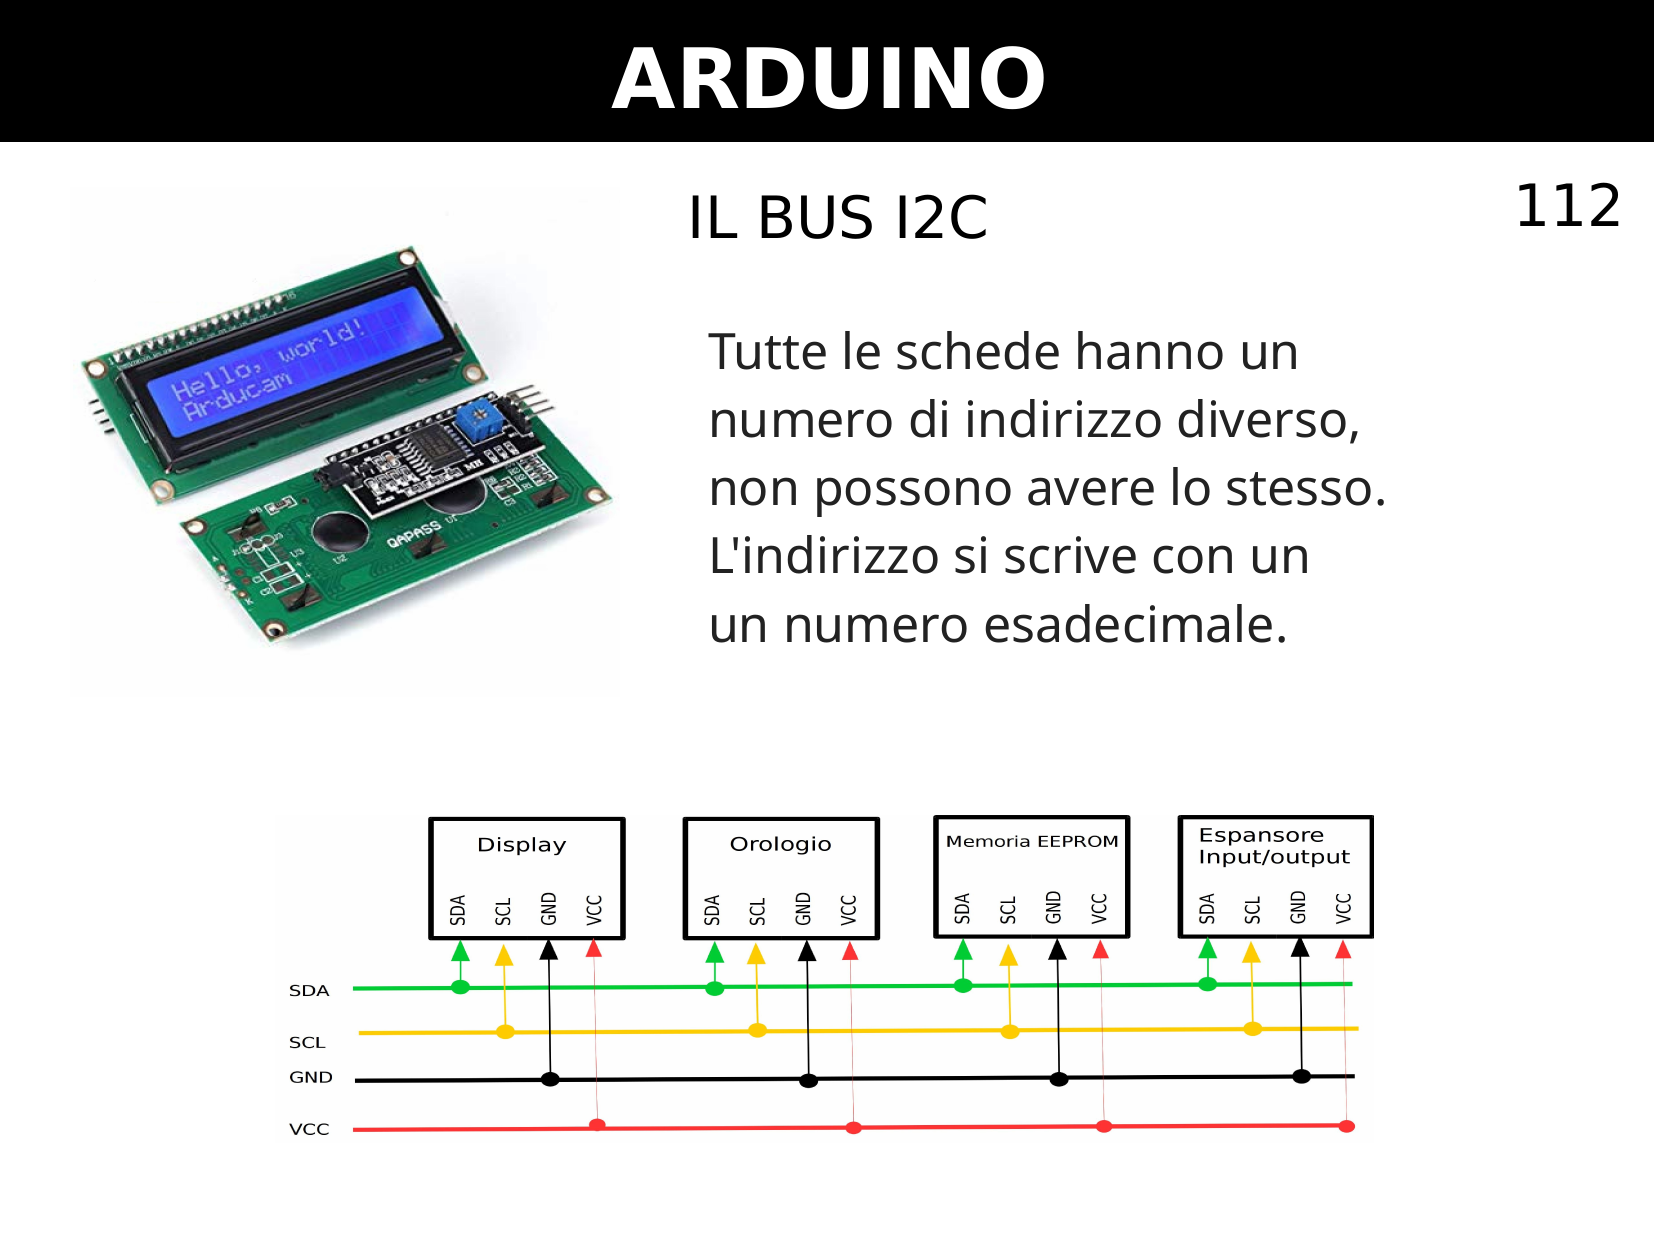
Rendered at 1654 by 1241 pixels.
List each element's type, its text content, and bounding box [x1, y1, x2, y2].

text_box 112 [1498, 165, 1640, 249]
text_box ARDUINO [596, 23, 1063, 136]
picture [275, 815, 1374, 1143]
text_box IL BUS I2C [673, 177, 1024, 260]
text_box [0, 0, 1654, 142]
text_box Tutte le schede hanno un numero di indirizzo diverso, non possono avere lo stesso. L'indirizzo si scrive con un un numero esadecimale. [693, 308, 1595, 615]
picture [70, 187, 620, 697]
